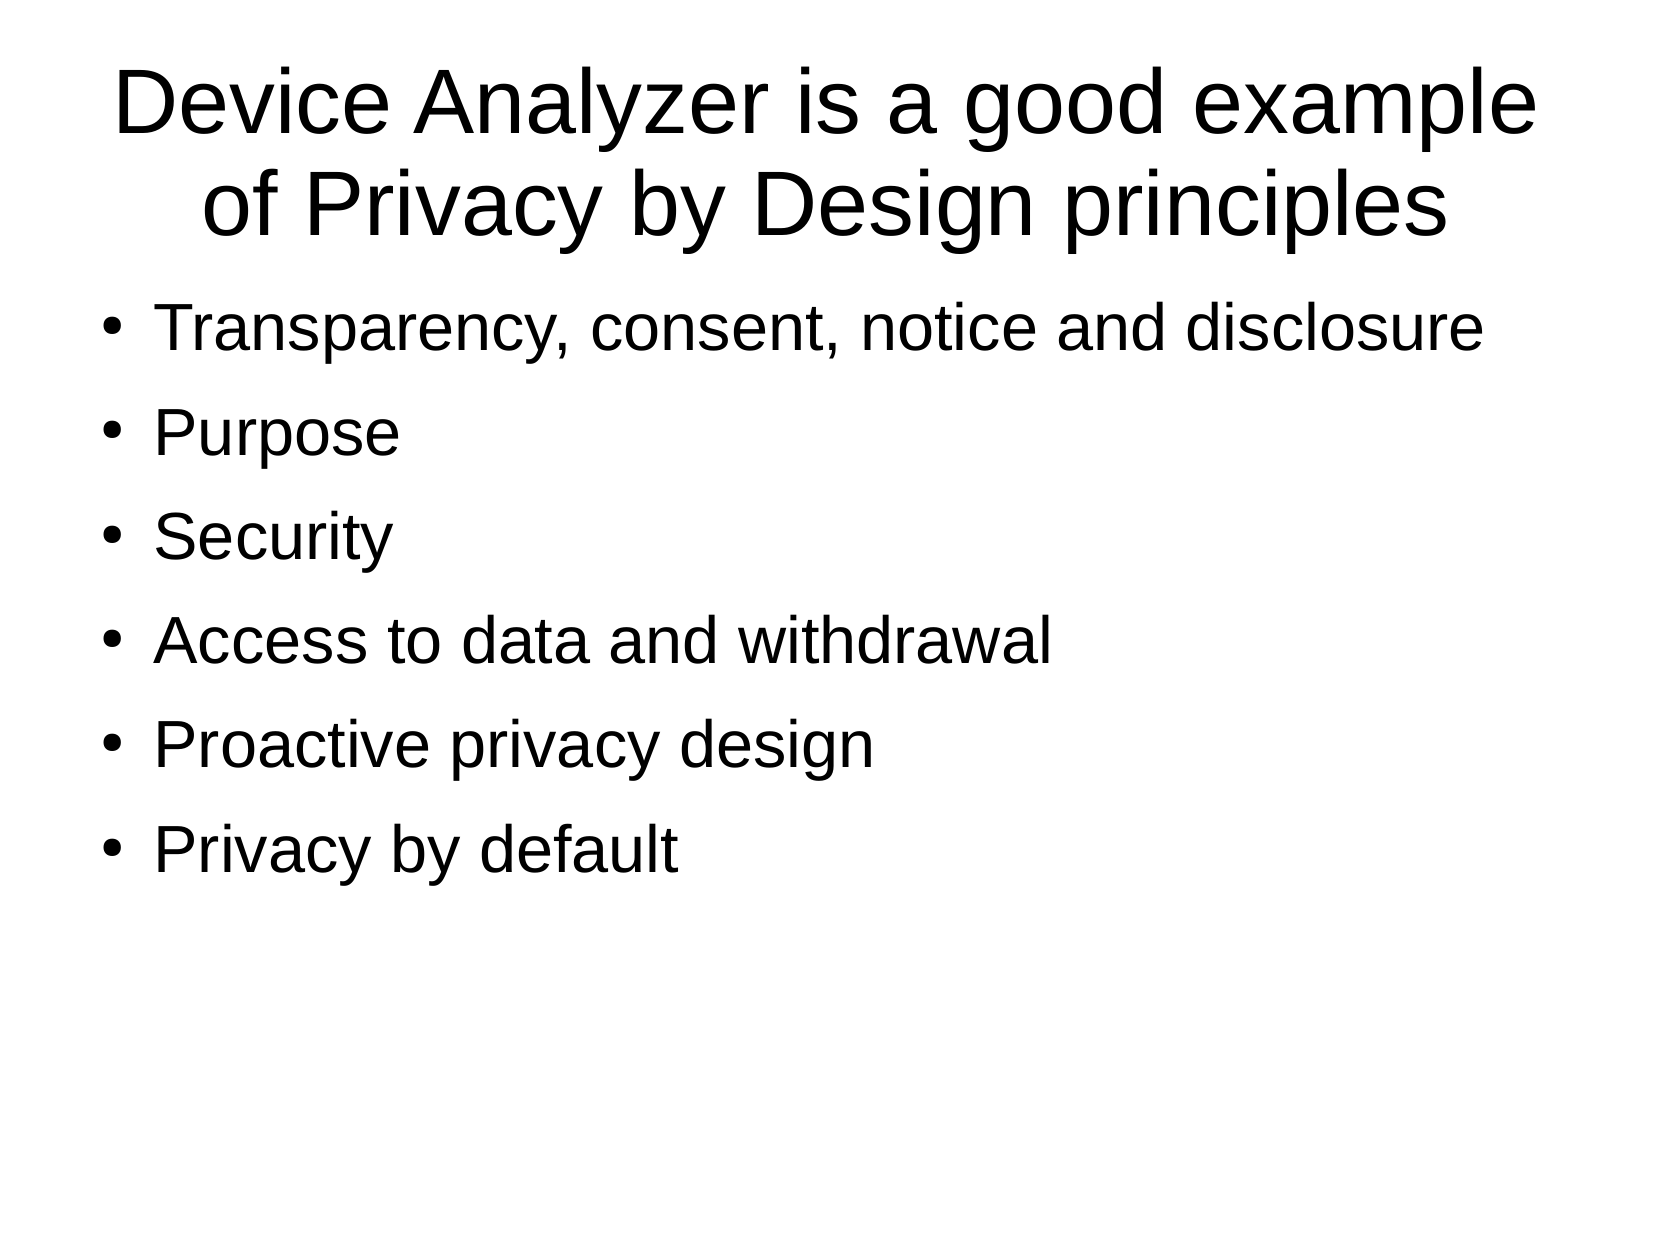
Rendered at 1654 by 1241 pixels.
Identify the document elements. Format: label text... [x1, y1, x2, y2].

list Transparency, consent, notice and disclosure Purpose Security Access to data and withdrawal Proactive privacy design Privacy by default [82, 290, 1571, 1109]
title Device Analyzer is a good example of Privacy by Design principles [82, 49, 1571, 257]
